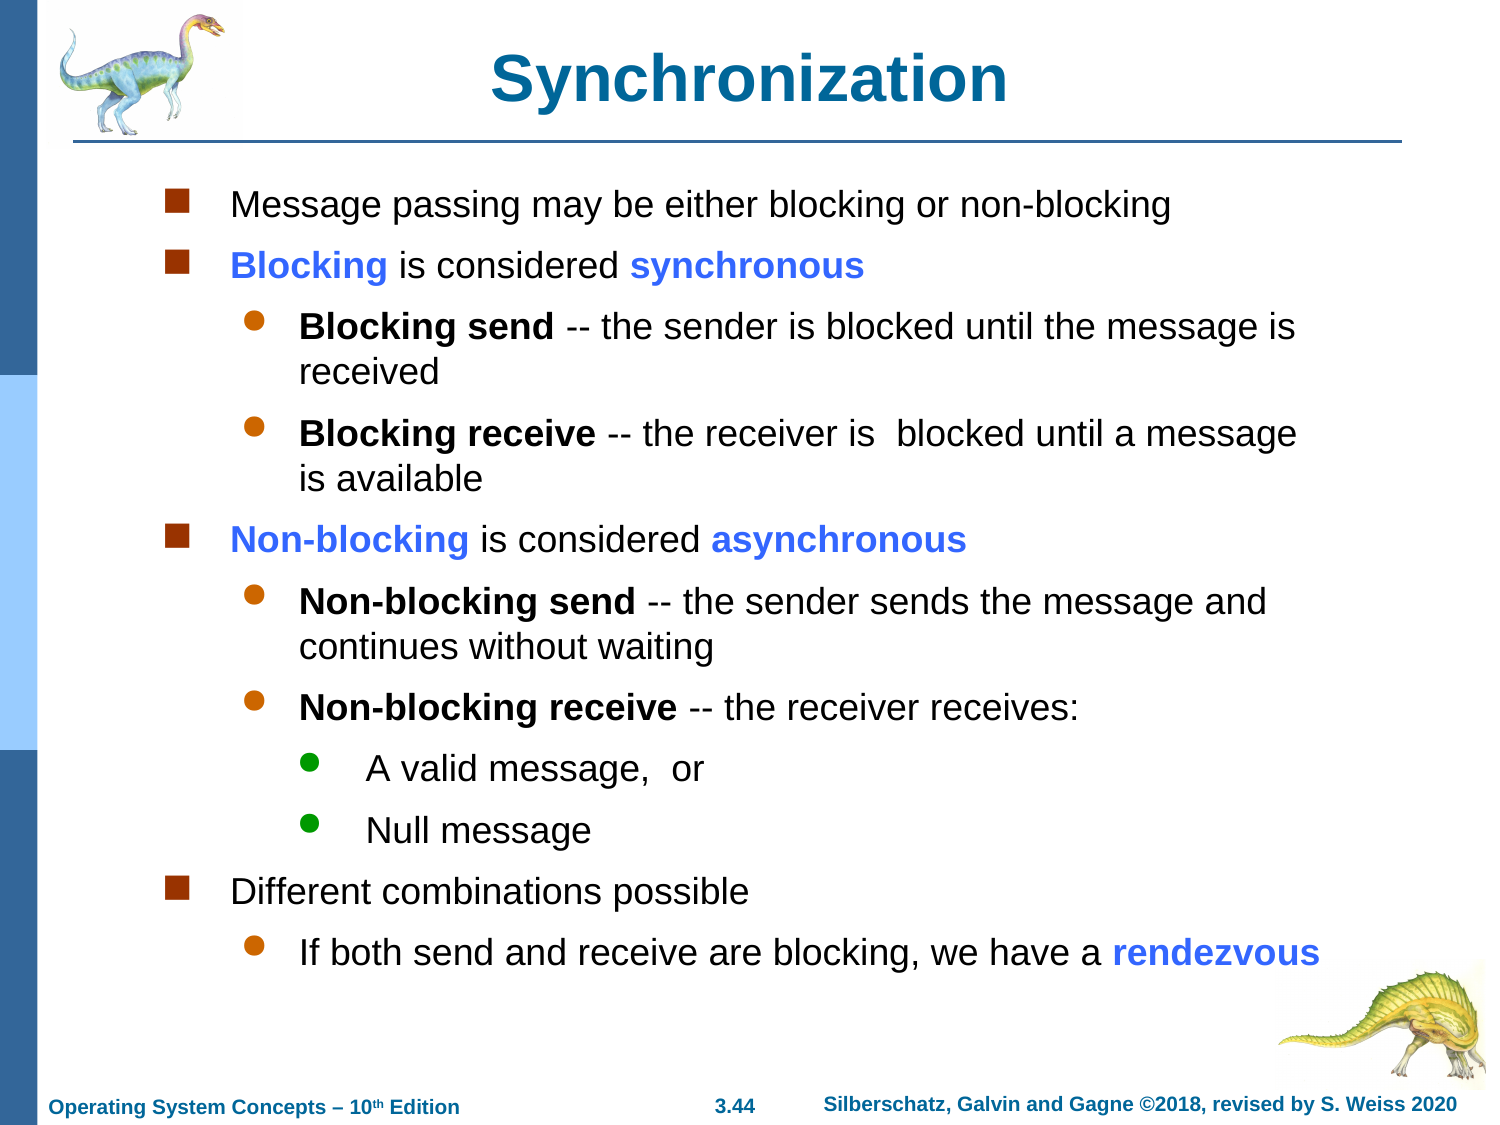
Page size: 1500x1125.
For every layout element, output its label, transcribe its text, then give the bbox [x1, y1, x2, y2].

picture [1140, 1096, 1148, 1101]
title Synchronization [75, 27, 1426, 123]
picture [46, 0, 243, 149]
picture [1275, 959, 1486, 1090]
list Message passing may be either blocking or non-blocking Blocking is considered synchronous Blocking send -- the sender is blocked until the message is received Blocking receive -- the receiver is blocked until a message is available Non-blocking is considered asynchronous Non-blocking send -- the sender sends the message and continues without waiting Non-blocking receive -- the receiver receives: A valid message, or Null message Different combinations possible If both send and receive are blocking, we have a rendezvous [152, 172, 1345, 991]
